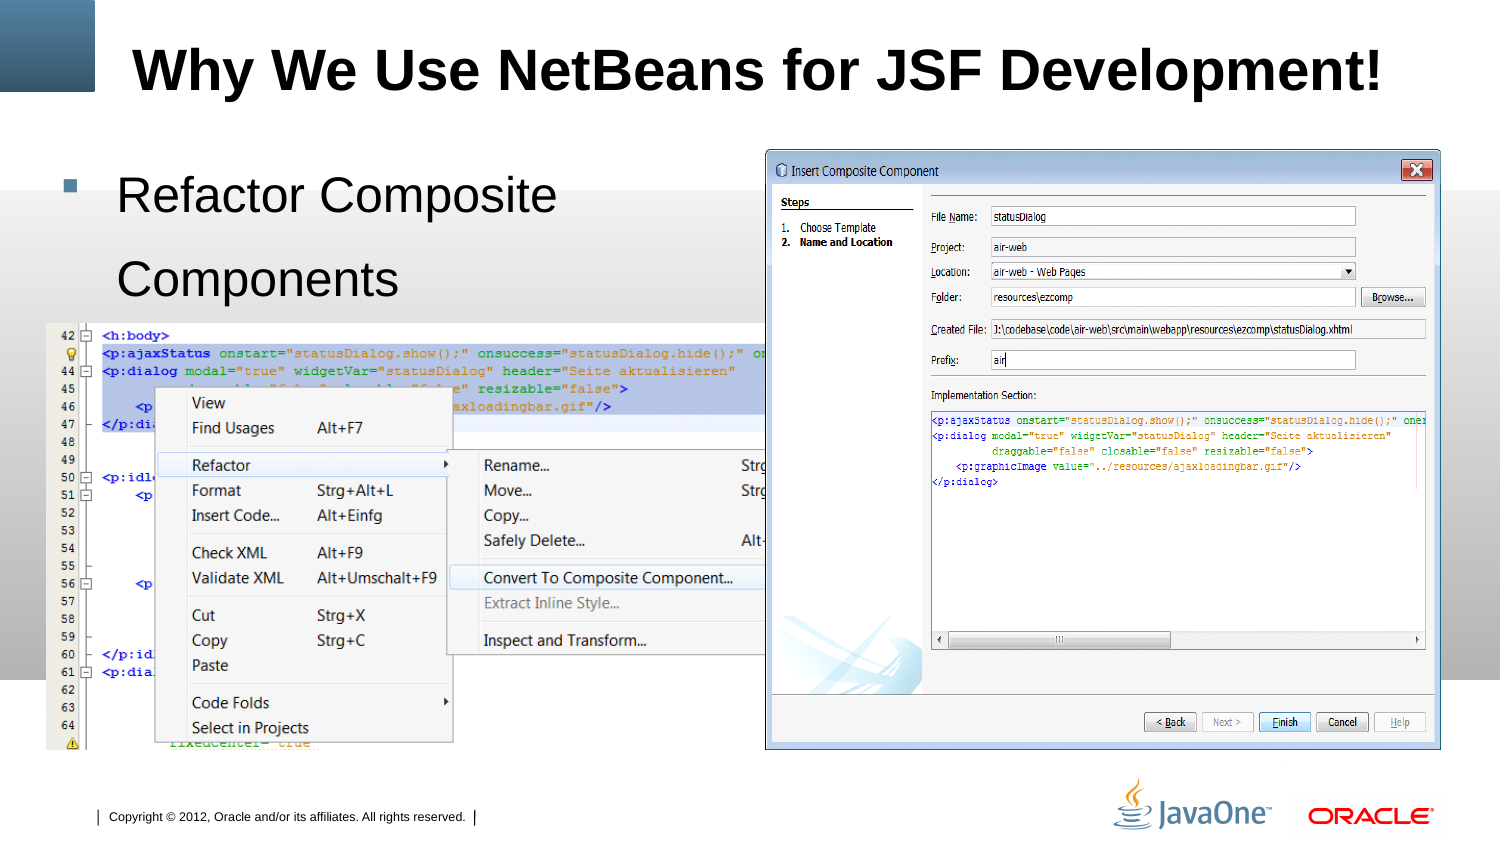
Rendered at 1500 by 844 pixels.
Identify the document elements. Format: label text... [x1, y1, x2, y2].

picture [1097, 761, 1288, 844]
picture [1293, 792, 1445, 840]
list Refactor Composite Components [60, 150, 765, 580]
title Why We Use NetBeans for JSF Development! [132, 40, 1486, 166]
picture [46, 166, 1441, 751]
